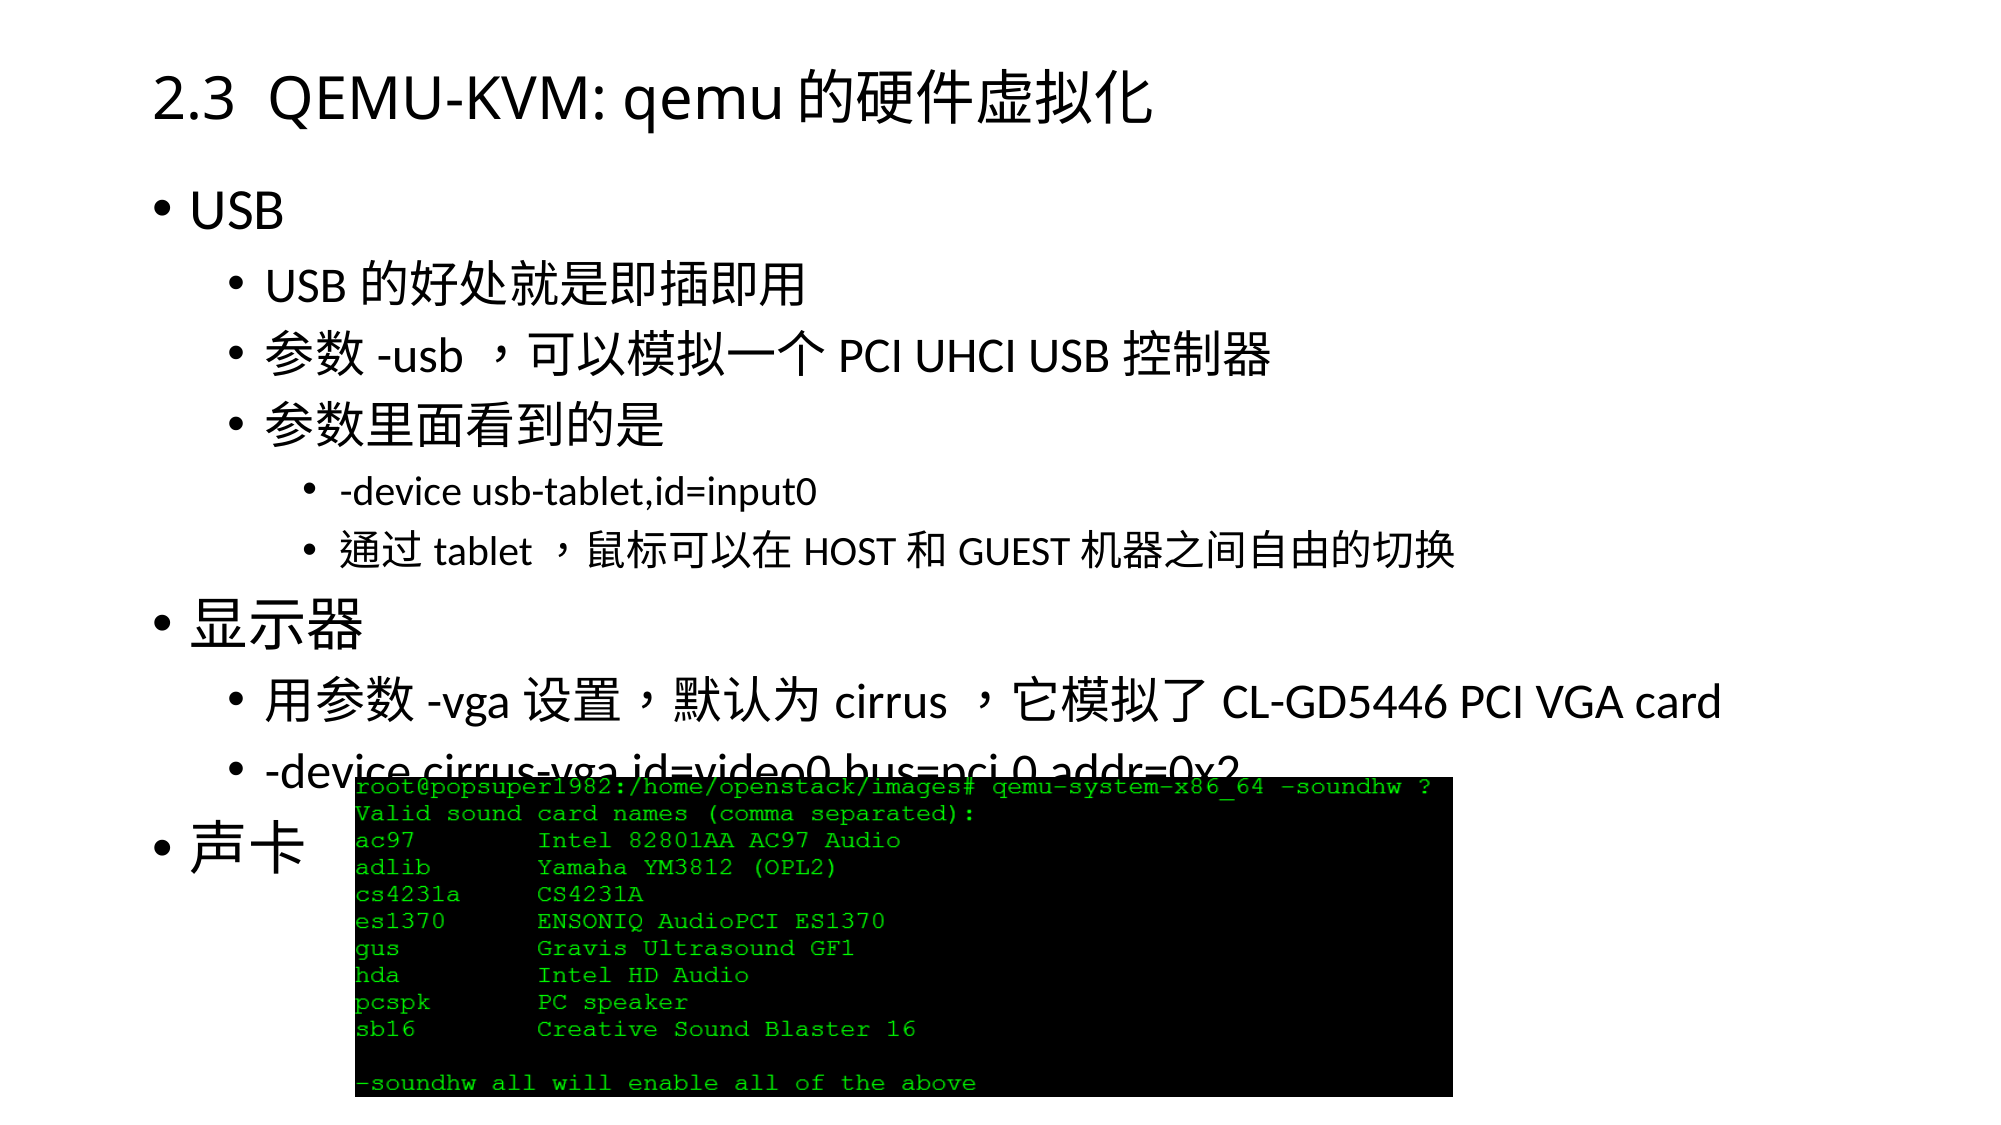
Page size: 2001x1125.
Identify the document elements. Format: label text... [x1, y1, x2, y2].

title 2.3 QEMU-KVM: qemu的硬件虚拟化 [137, 59, 1863, 140]
list USB USB的好处就是即插即用 参数-usb，可以模拟一个PCI UHCI USB控制器 参数里面看到的是 -device usb-tablet,id=input0 通过tablet，鼠标可以在HOST和GUEST机器之间自由的切换 显示器 用参数-vga设置，默认为cirrus，它模拟了CL-GD5446 PCI VGA card -device cirrus-vga,id=video0,bus=pci.0,addr=0x2 声卡 [137, 171, 1863, 1014]
picture [355, 777, 1453, 1097]
